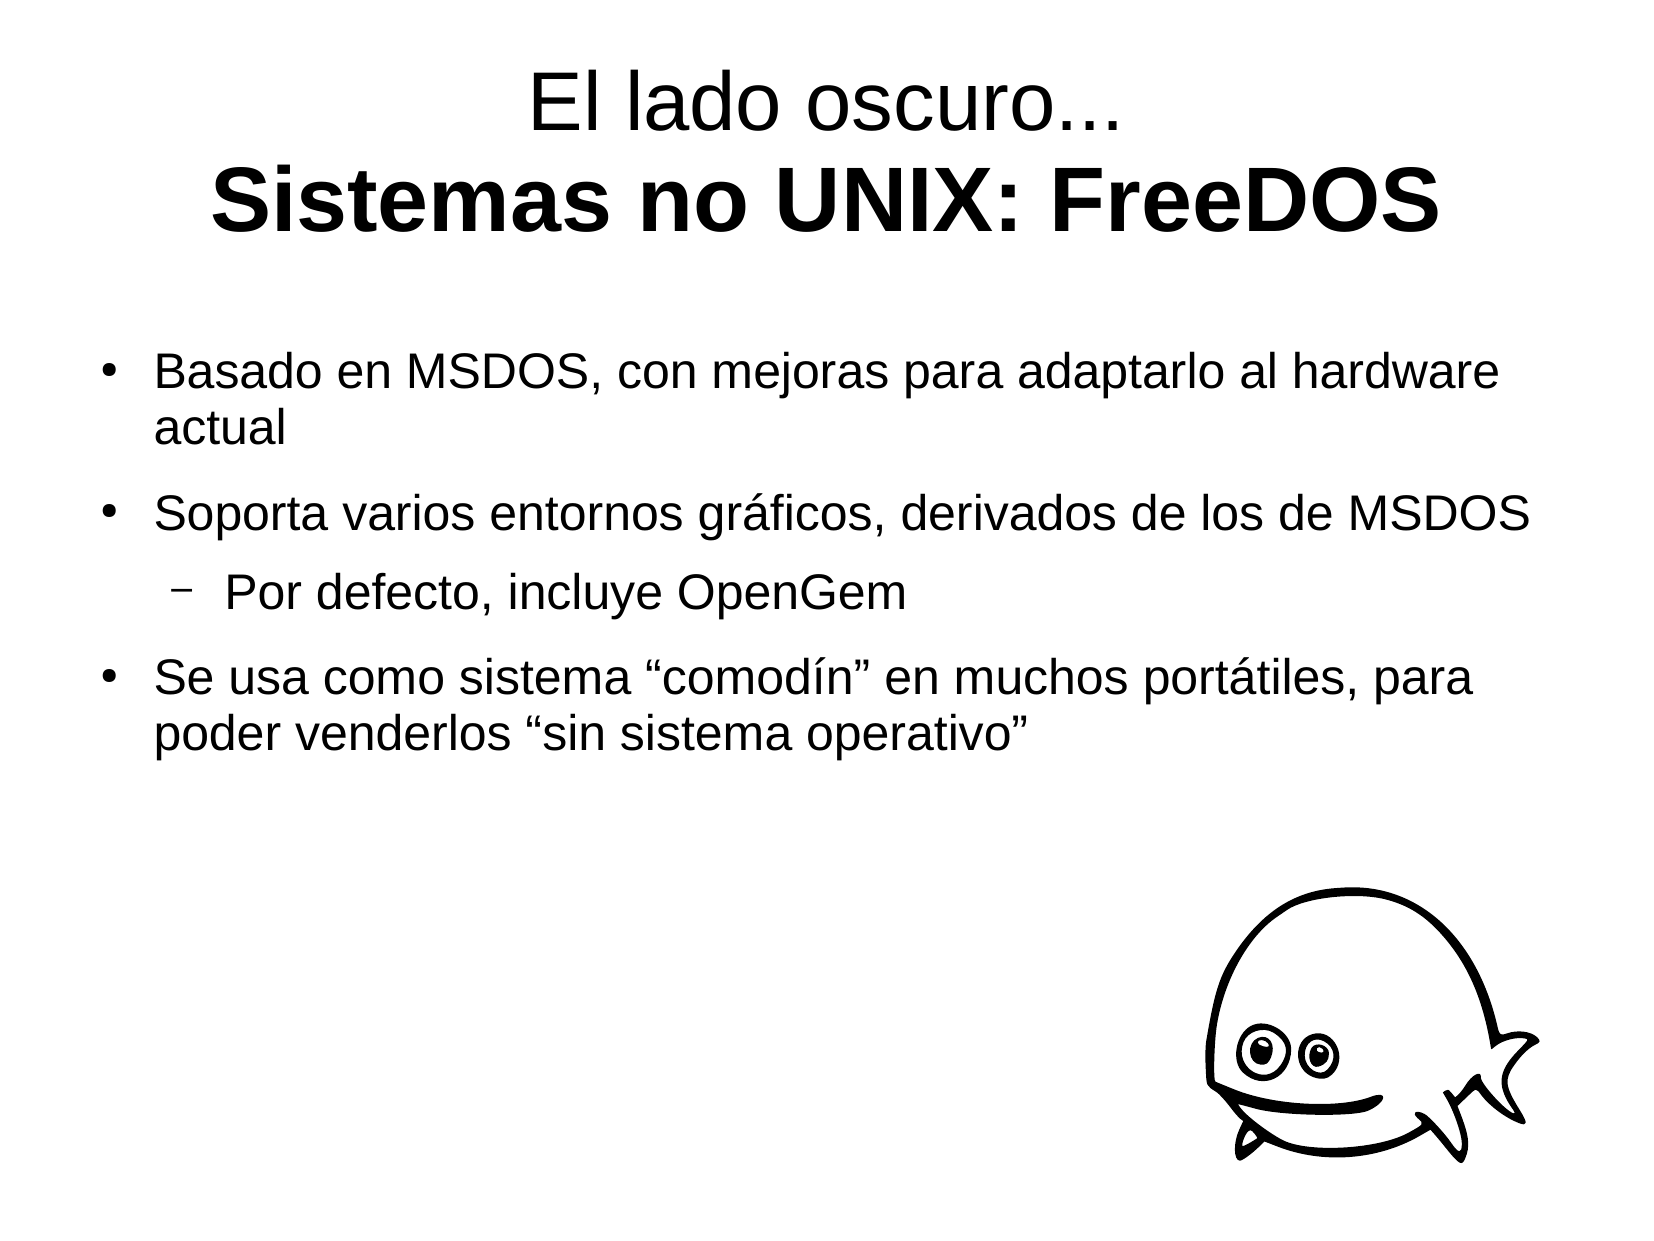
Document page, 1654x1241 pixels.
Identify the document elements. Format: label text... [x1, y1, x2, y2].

title El lado oscuro... Sistemas no UNIX: FreeDOS [82, 49, 1571, 257]
list Basado en MSDOS, con mejoras para adaptarlo al hardware actual Soporta varios entornos gráficos, derivados de los de MSDOS Por defecto, incluye OpenGem Se usa como sistema “comodín” en muchos portátiles, para poder venderlos “sin sistema operativo” [82, 343, 1571, 1063]
picture [1147, 850, 1598, 1200]
